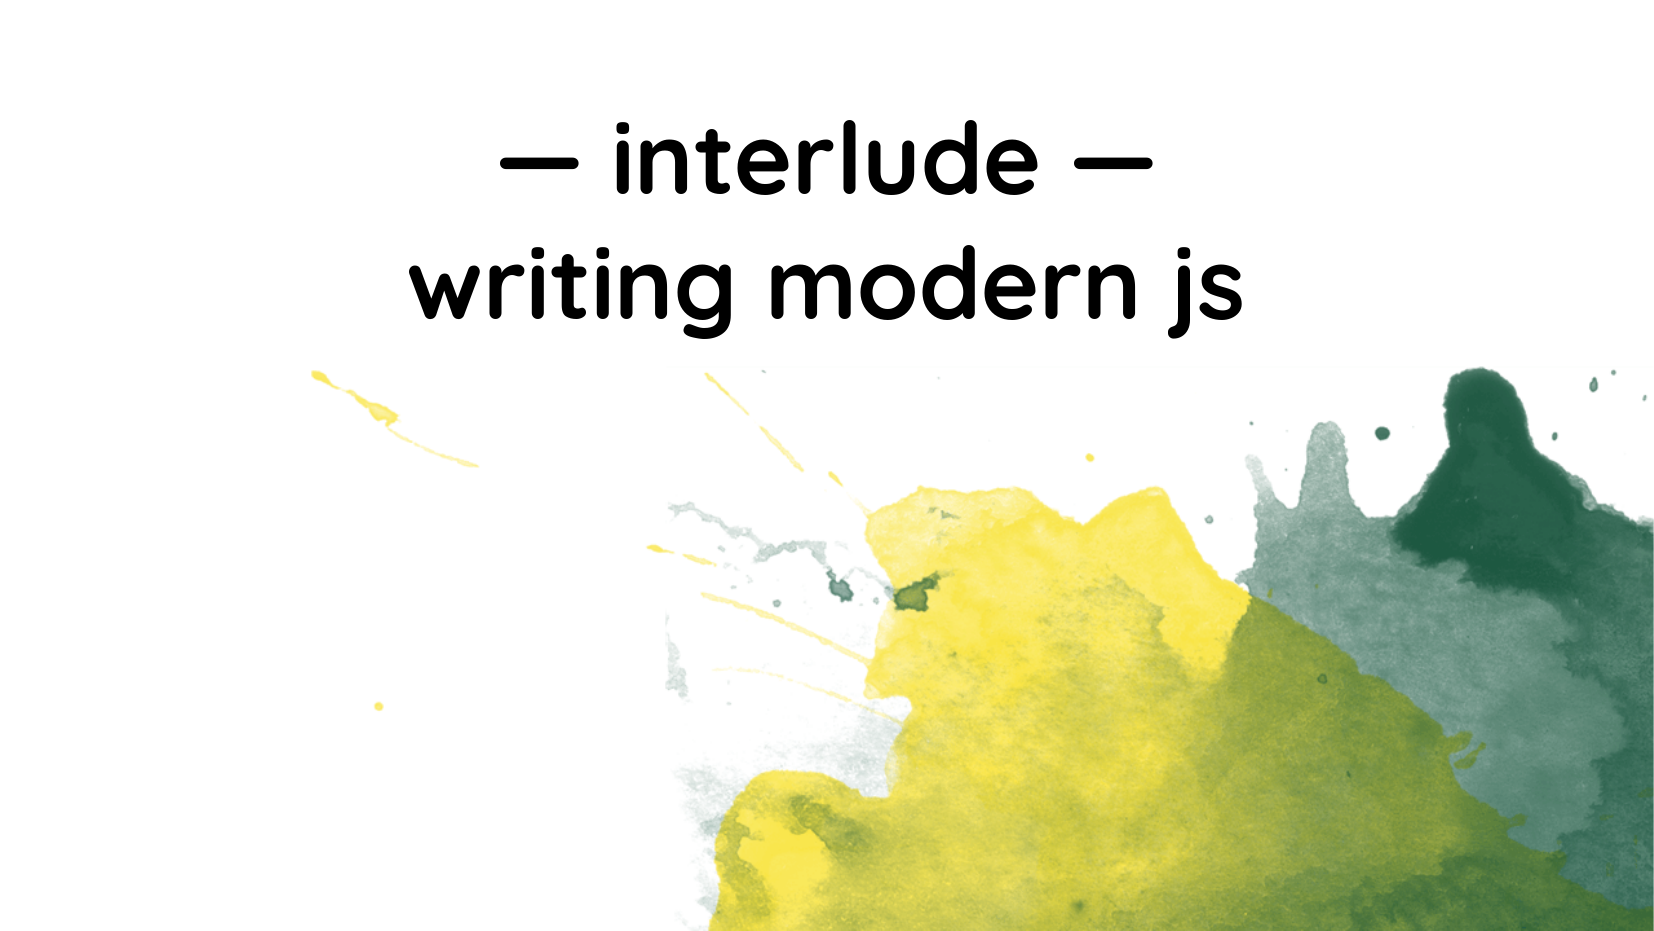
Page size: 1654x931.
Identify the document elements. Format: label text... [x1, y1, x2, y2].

subtitle — interlude — writing modern js [82, 37, 1571, 402]
picture [0, 0, 1654, 931]
